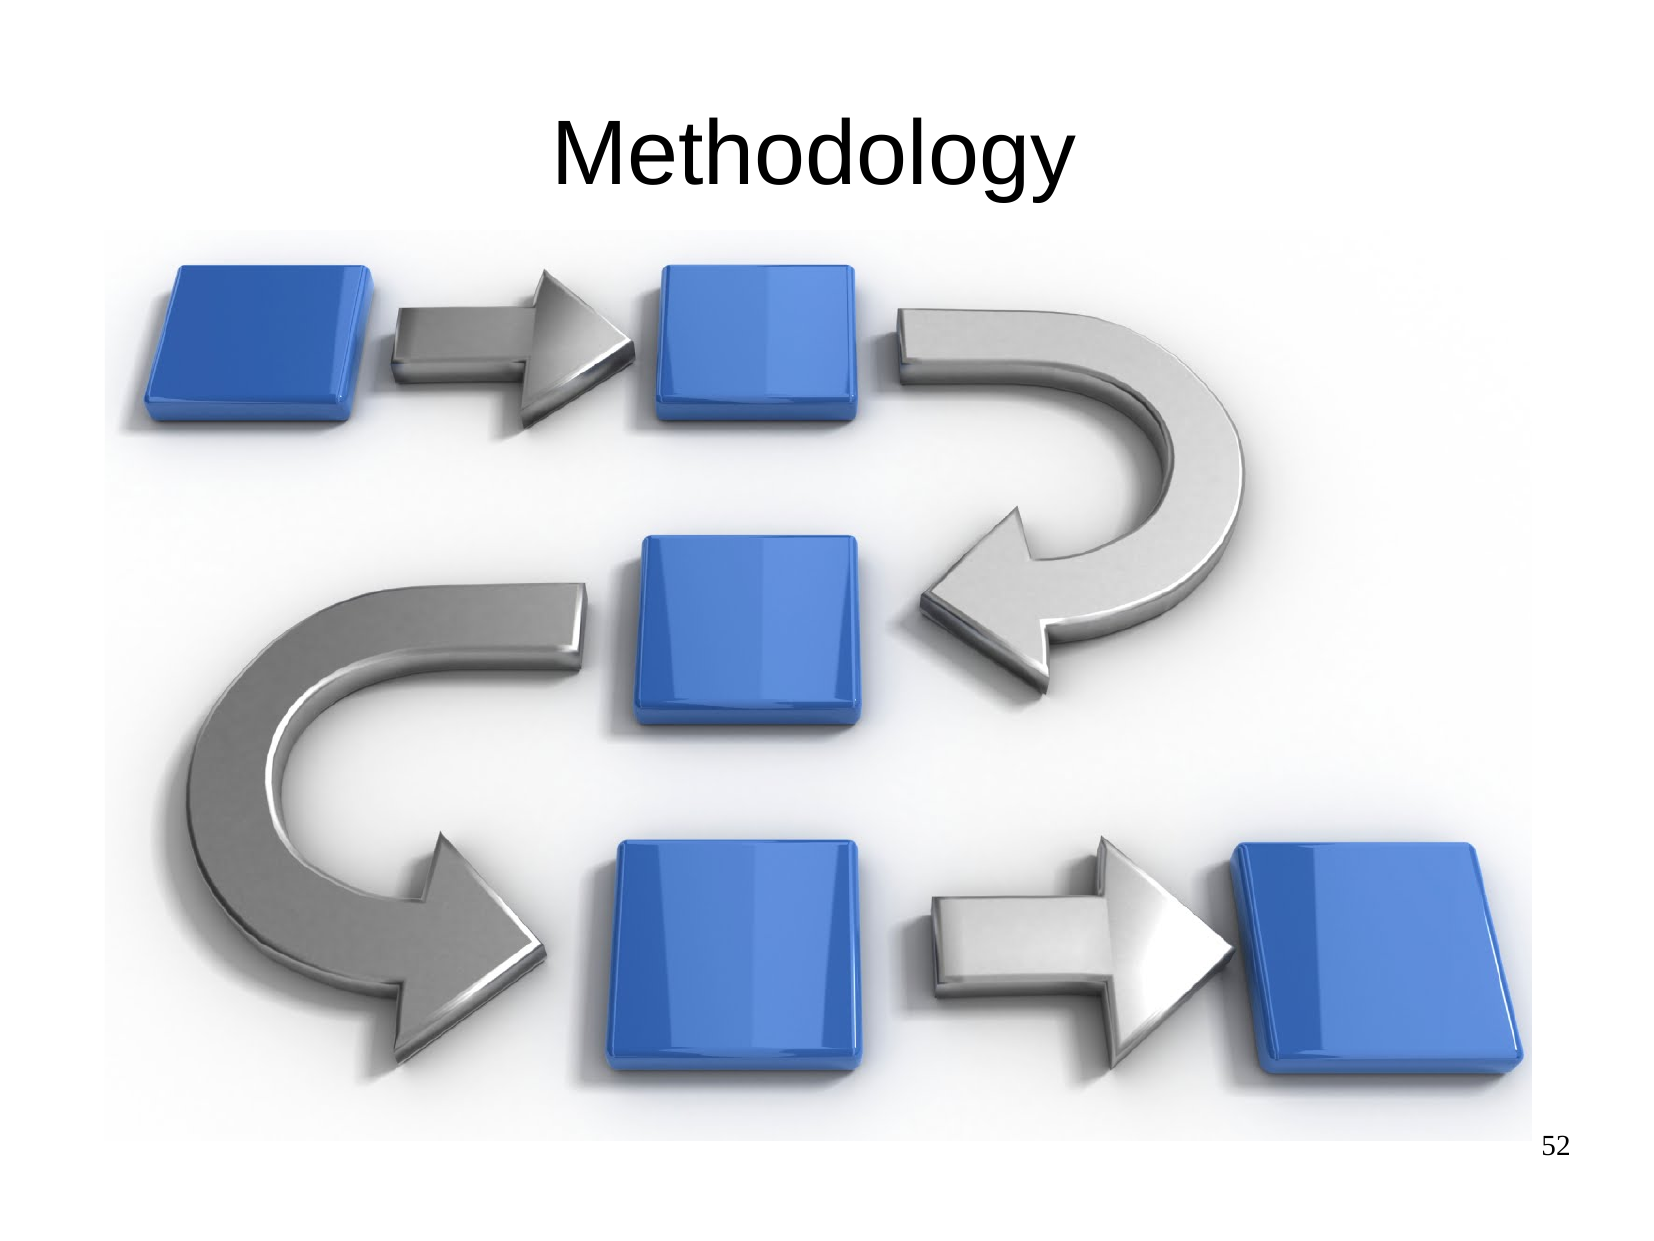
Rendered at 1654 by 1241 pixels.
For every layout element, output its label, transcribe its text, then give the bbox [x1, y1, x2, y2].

title Methodology [82, 49, 1571, 257]
picture [104, 230, 1532, 1141]
